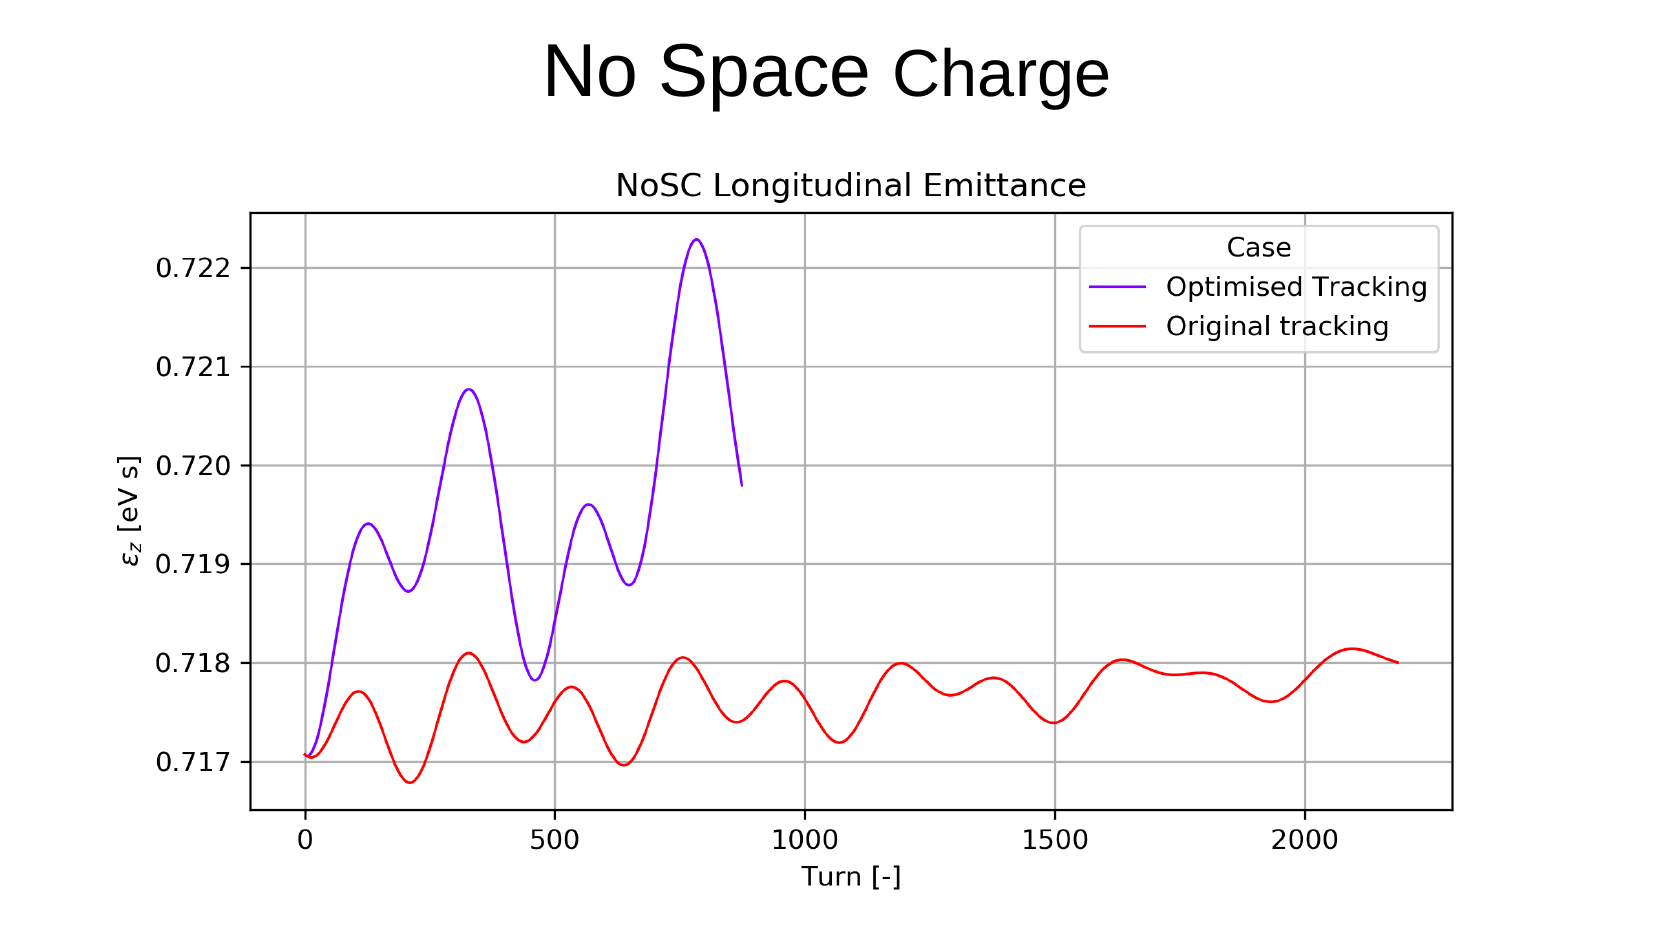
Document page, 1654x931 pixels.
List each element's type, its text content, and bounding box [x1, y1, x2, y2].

title No Space Charge [82, 0, 1571, 119]
picture [56, 119, 1607, 895]
